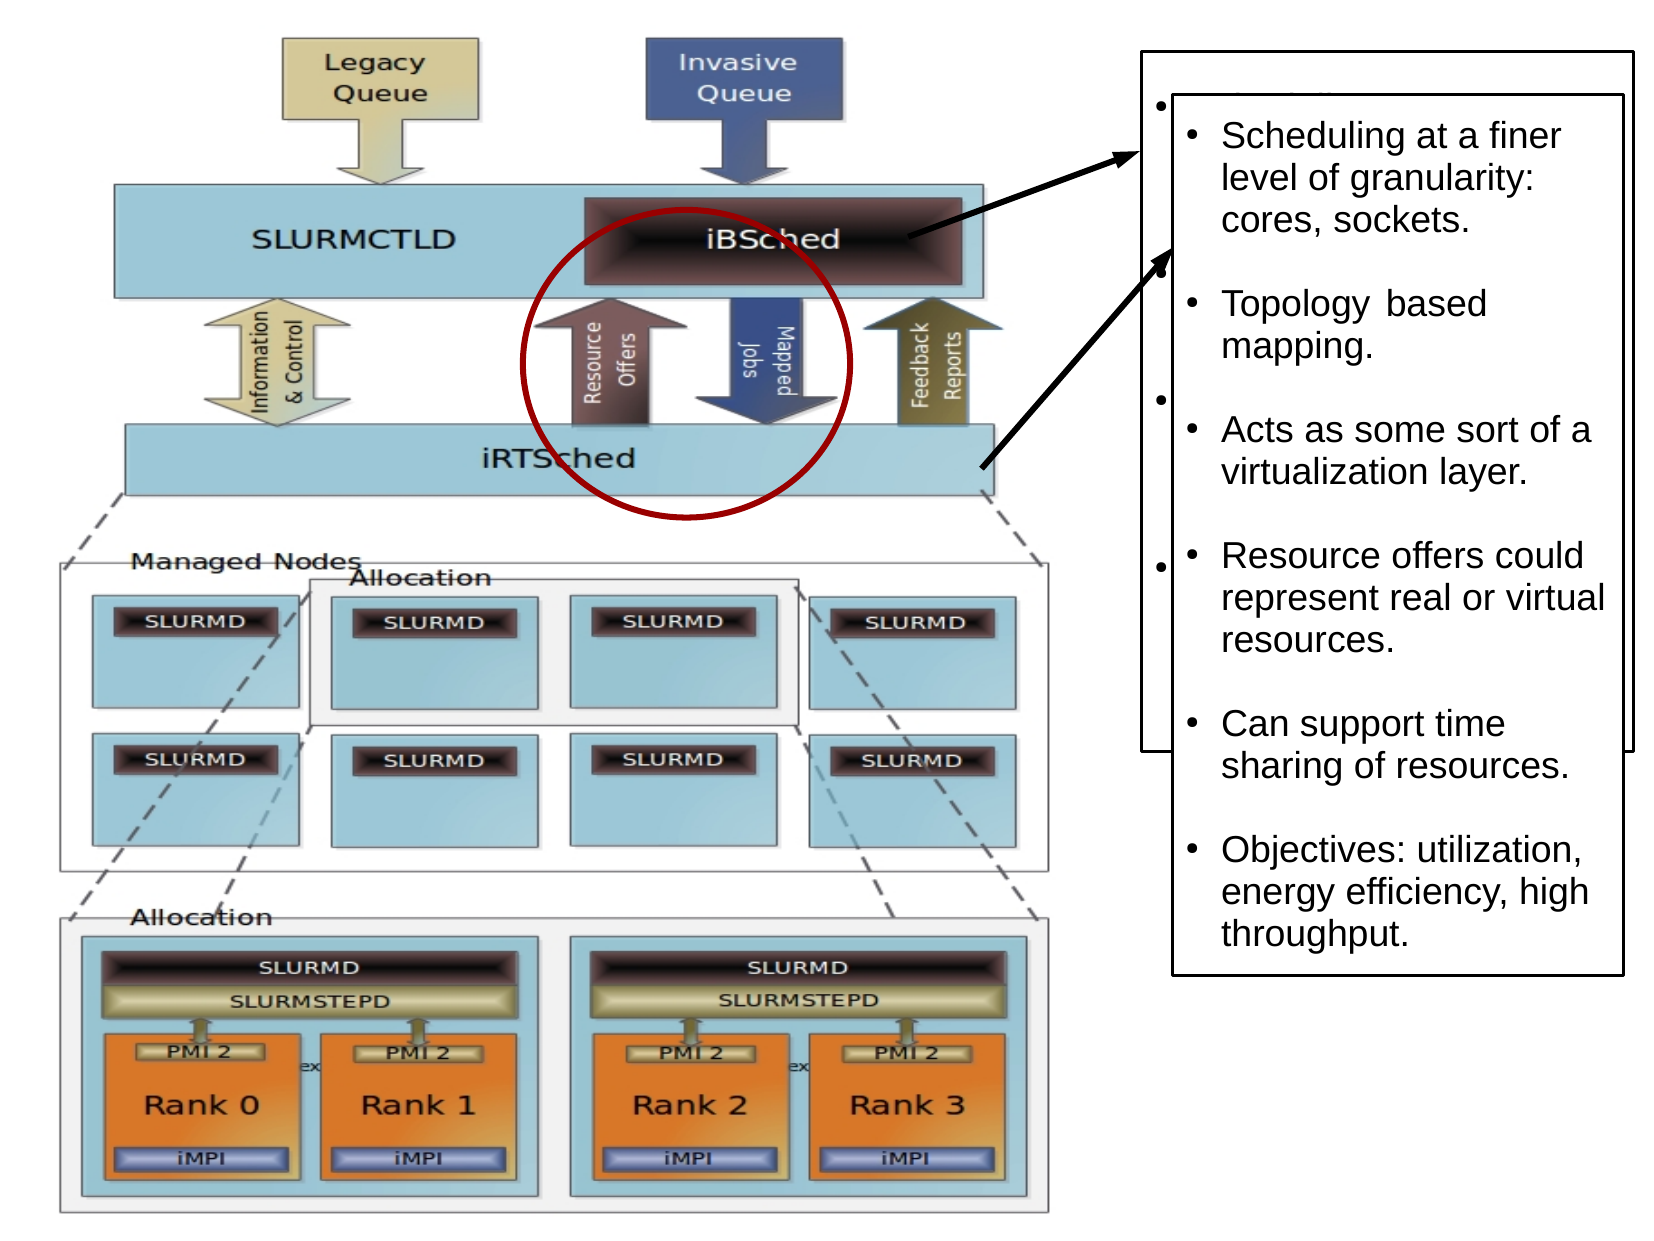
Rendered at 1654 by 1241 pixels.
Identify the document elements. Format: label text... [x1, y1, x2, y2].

text_box Scheduling at a coarser level of granularity: nodes. Negotiates with the iRTSched for offers. Event based scheduling. Resource offers influence scheduling decisions. Objectives: fairness, reduced job waiting times, QoS, high throughput, priorities etc. [1141, 255, 1172, 752]
text_box Scheduling at a coarser level of granularity: nodes. Negotiates with the iRTSched for offers. Event based scheduling. Resource offers influence scheduling decisions. Objectives: fairness, reduced job waiting times, QoS, high throughput, priorities etc. [1141, 51, 1634, 752]
text_box Scheduling at a finer level of granularity: cores, sockets. Topology based mapping. Acts as some sort of a virtualization layer. Resource offers could represent real or virtual resources. Can support time sharing of resources. Objectives: utilization, energy efficiency, high throughput. [1172, 94, 1624, 976]
picture [0, 4, 1104, 1241]
